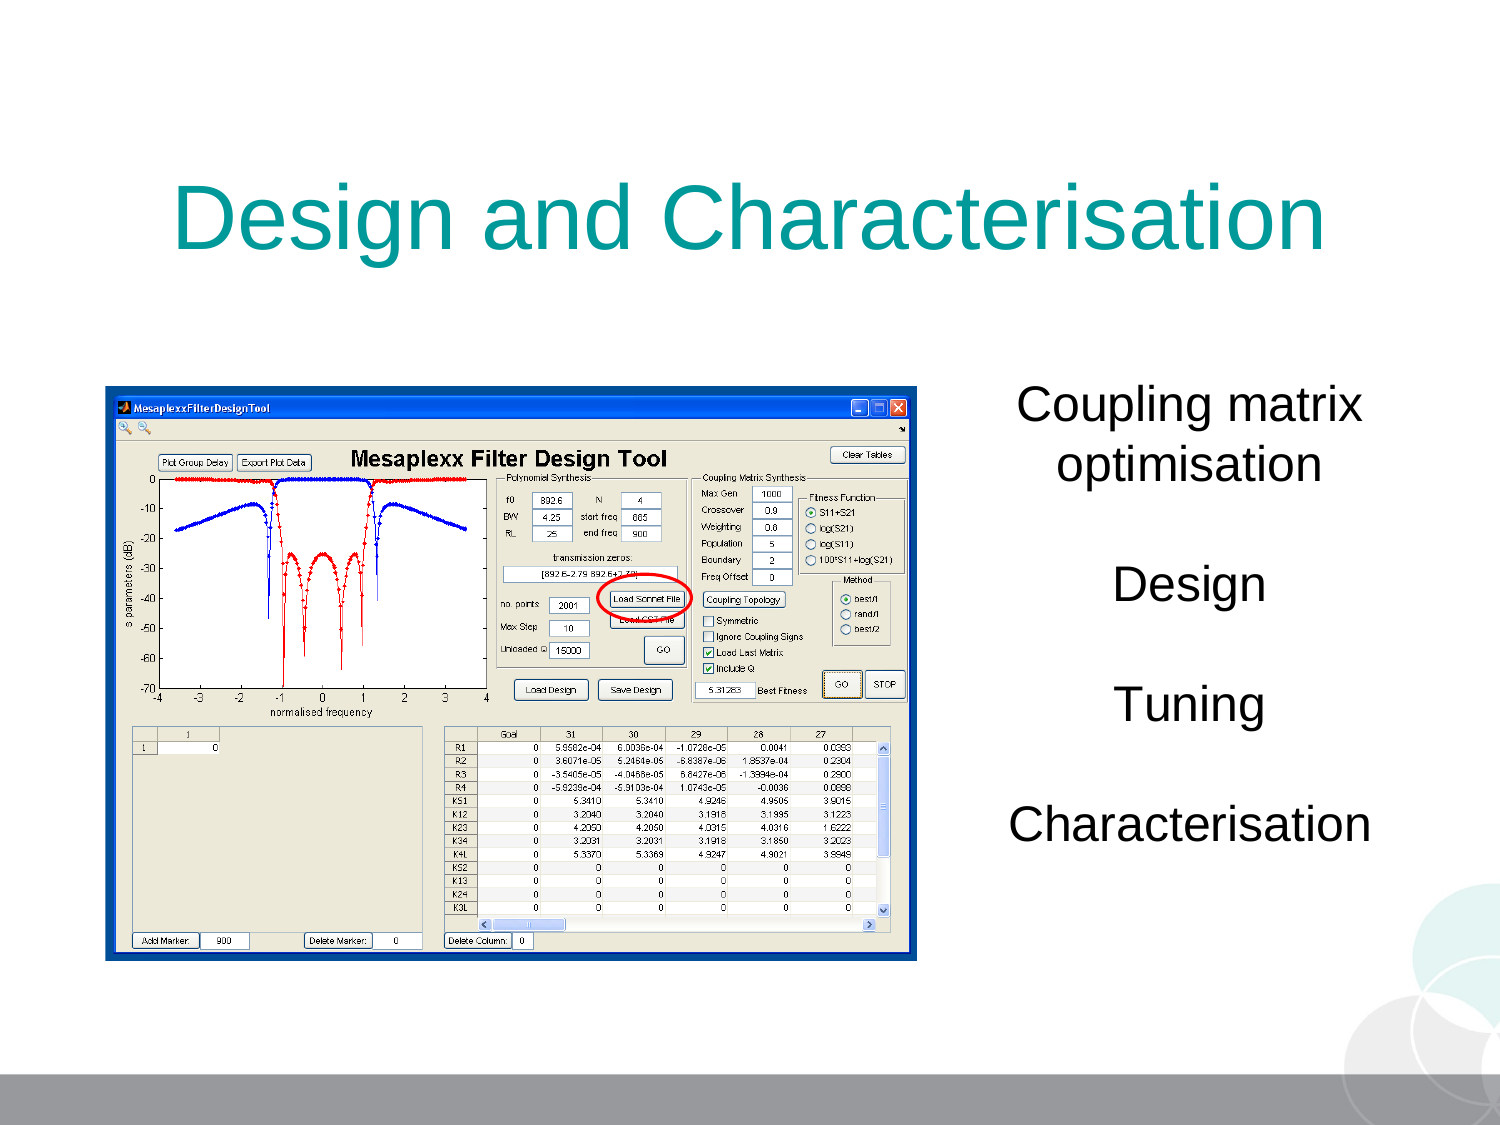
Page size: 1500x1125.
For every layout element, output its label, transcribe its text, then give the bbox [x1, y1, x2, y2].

text_box Coupling matrix optimisation Design Tuning Characterisation [993, 363, 1387, 919]
picture [0, 386, 1500, 1125]
title Design and Characterisation [62, 137, 1438, 288]
